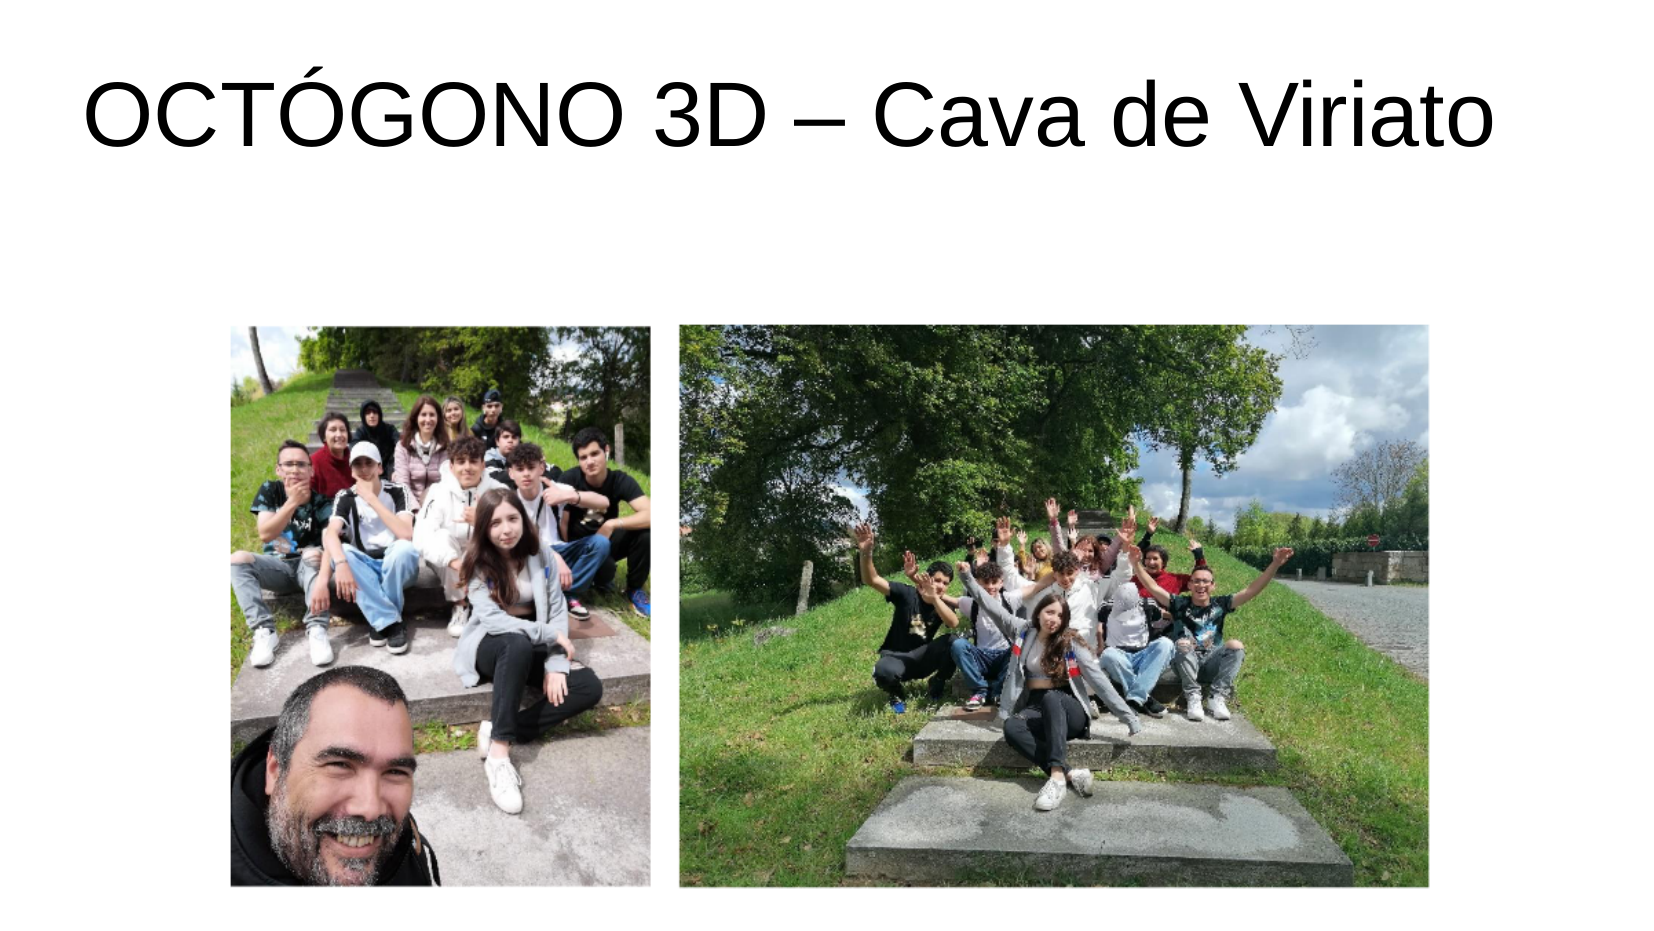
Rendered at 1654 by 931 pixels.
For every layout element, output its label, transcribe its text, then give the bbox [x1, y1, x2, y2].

picture [224, 318, 1441, 902]
title OCTÓGONO 3D – Cava de Viriato [82, 37, 1571, 193]
